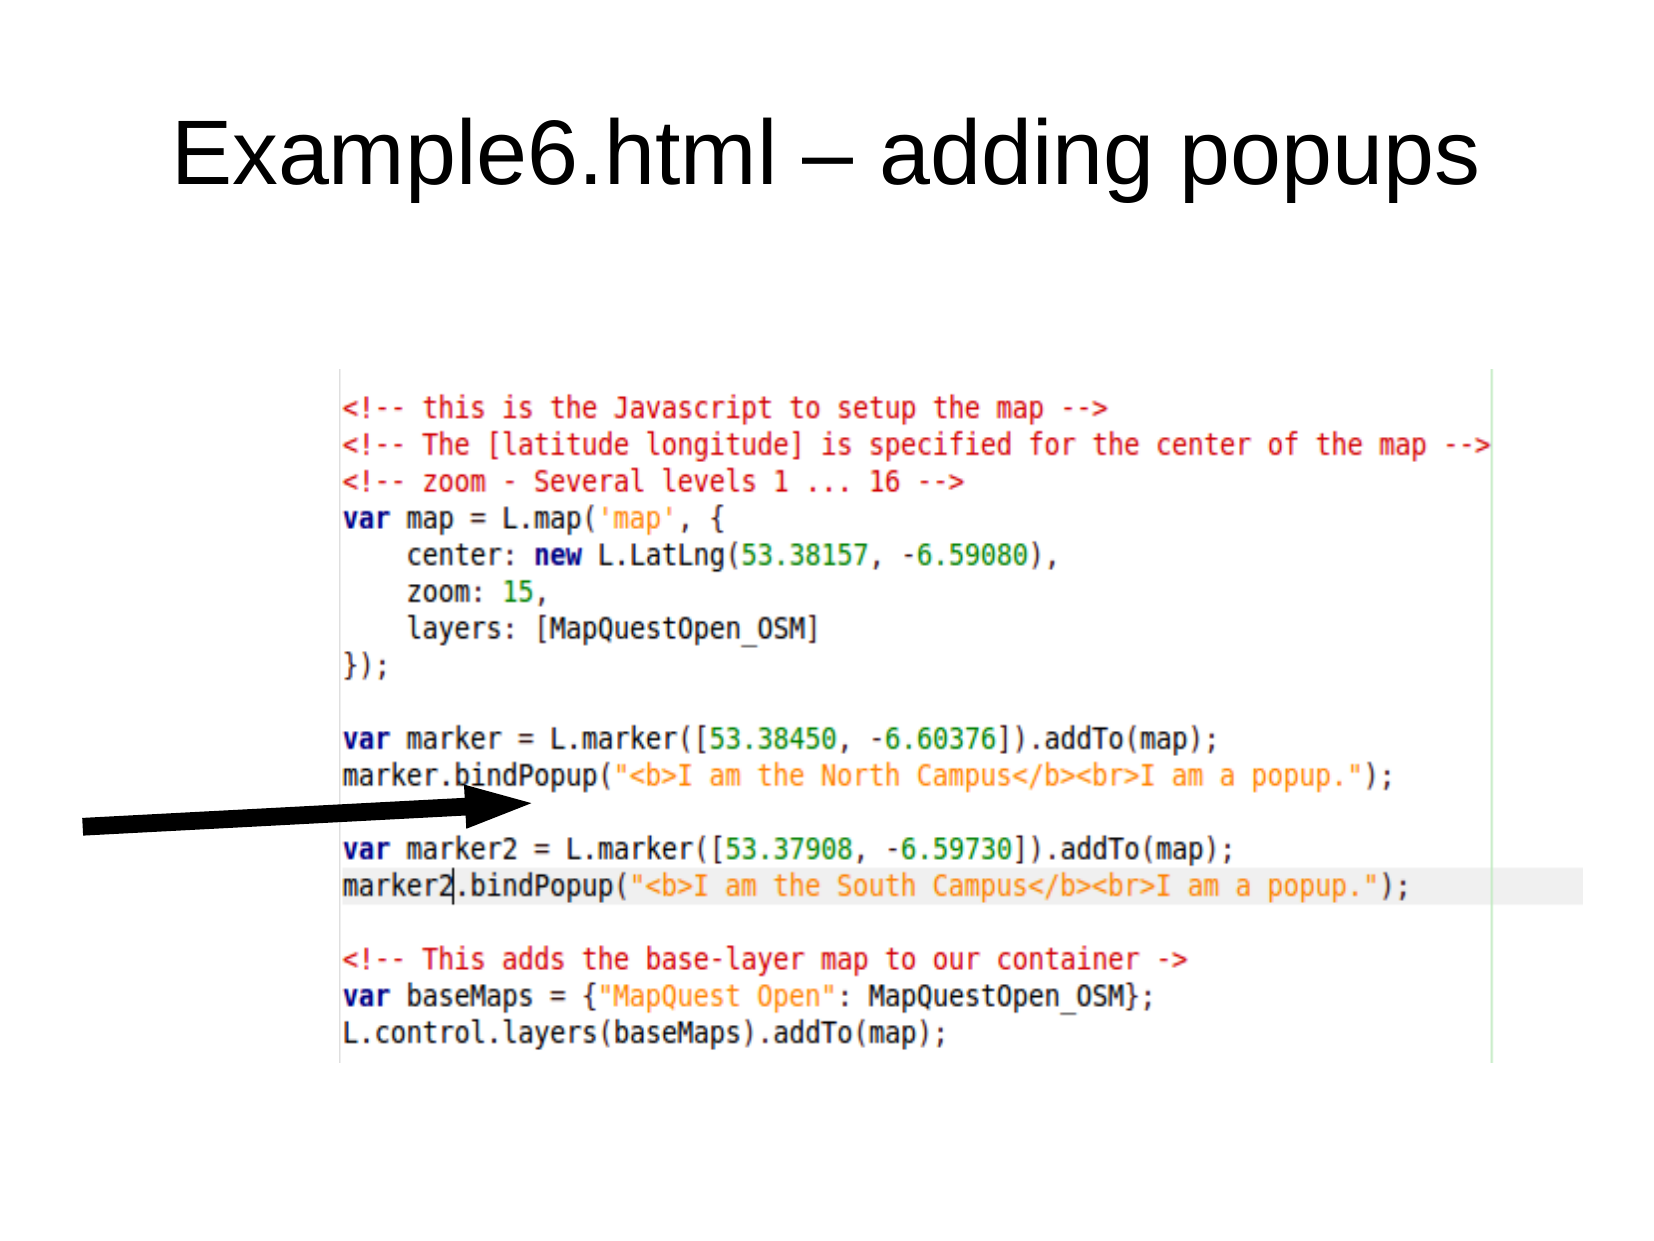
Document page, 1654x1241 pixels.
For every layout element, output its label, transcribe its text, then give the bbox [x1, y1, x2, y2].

title Example6.html – adding popups [82, 49, 1571, 257]
picture [339, 369, 1583, 1063]
